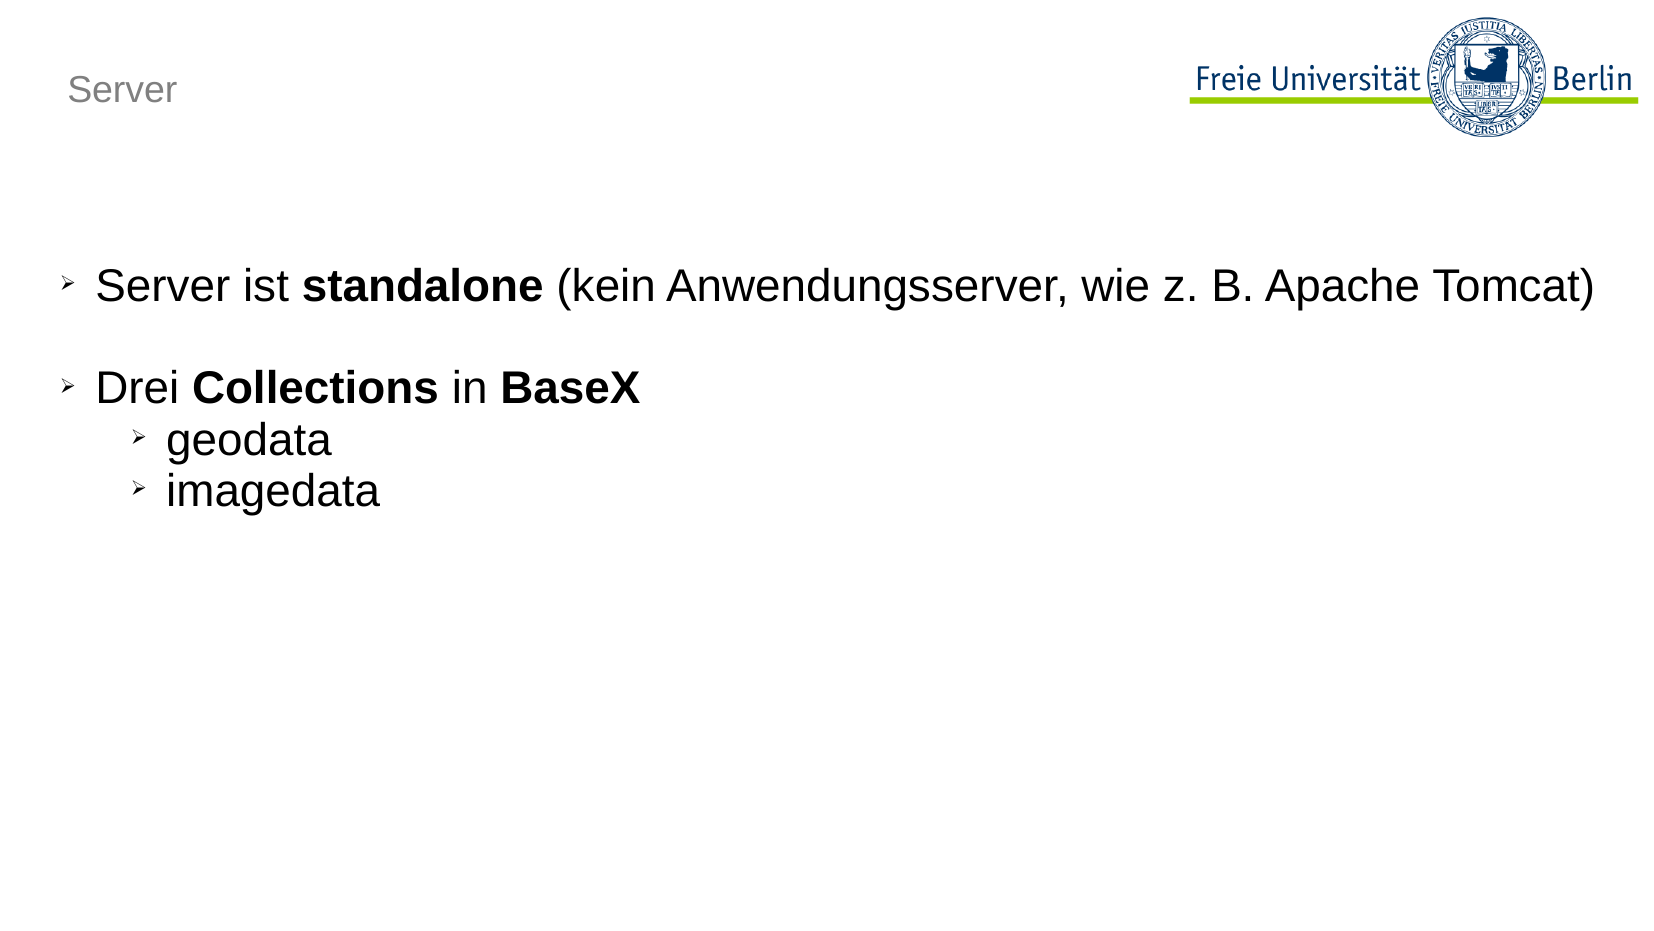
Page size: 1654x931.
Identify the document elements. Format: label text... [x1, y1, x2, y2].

text_box Server ist standalone (kein Anwendungsserver, wie z. B. Apache Tomcat) Drei Collections in BaseX geodata imagedata [45, 252, 1609, 524]
picture [1185, 11, 1642, 142]
text_box Server [52, 61, 193, 119]
